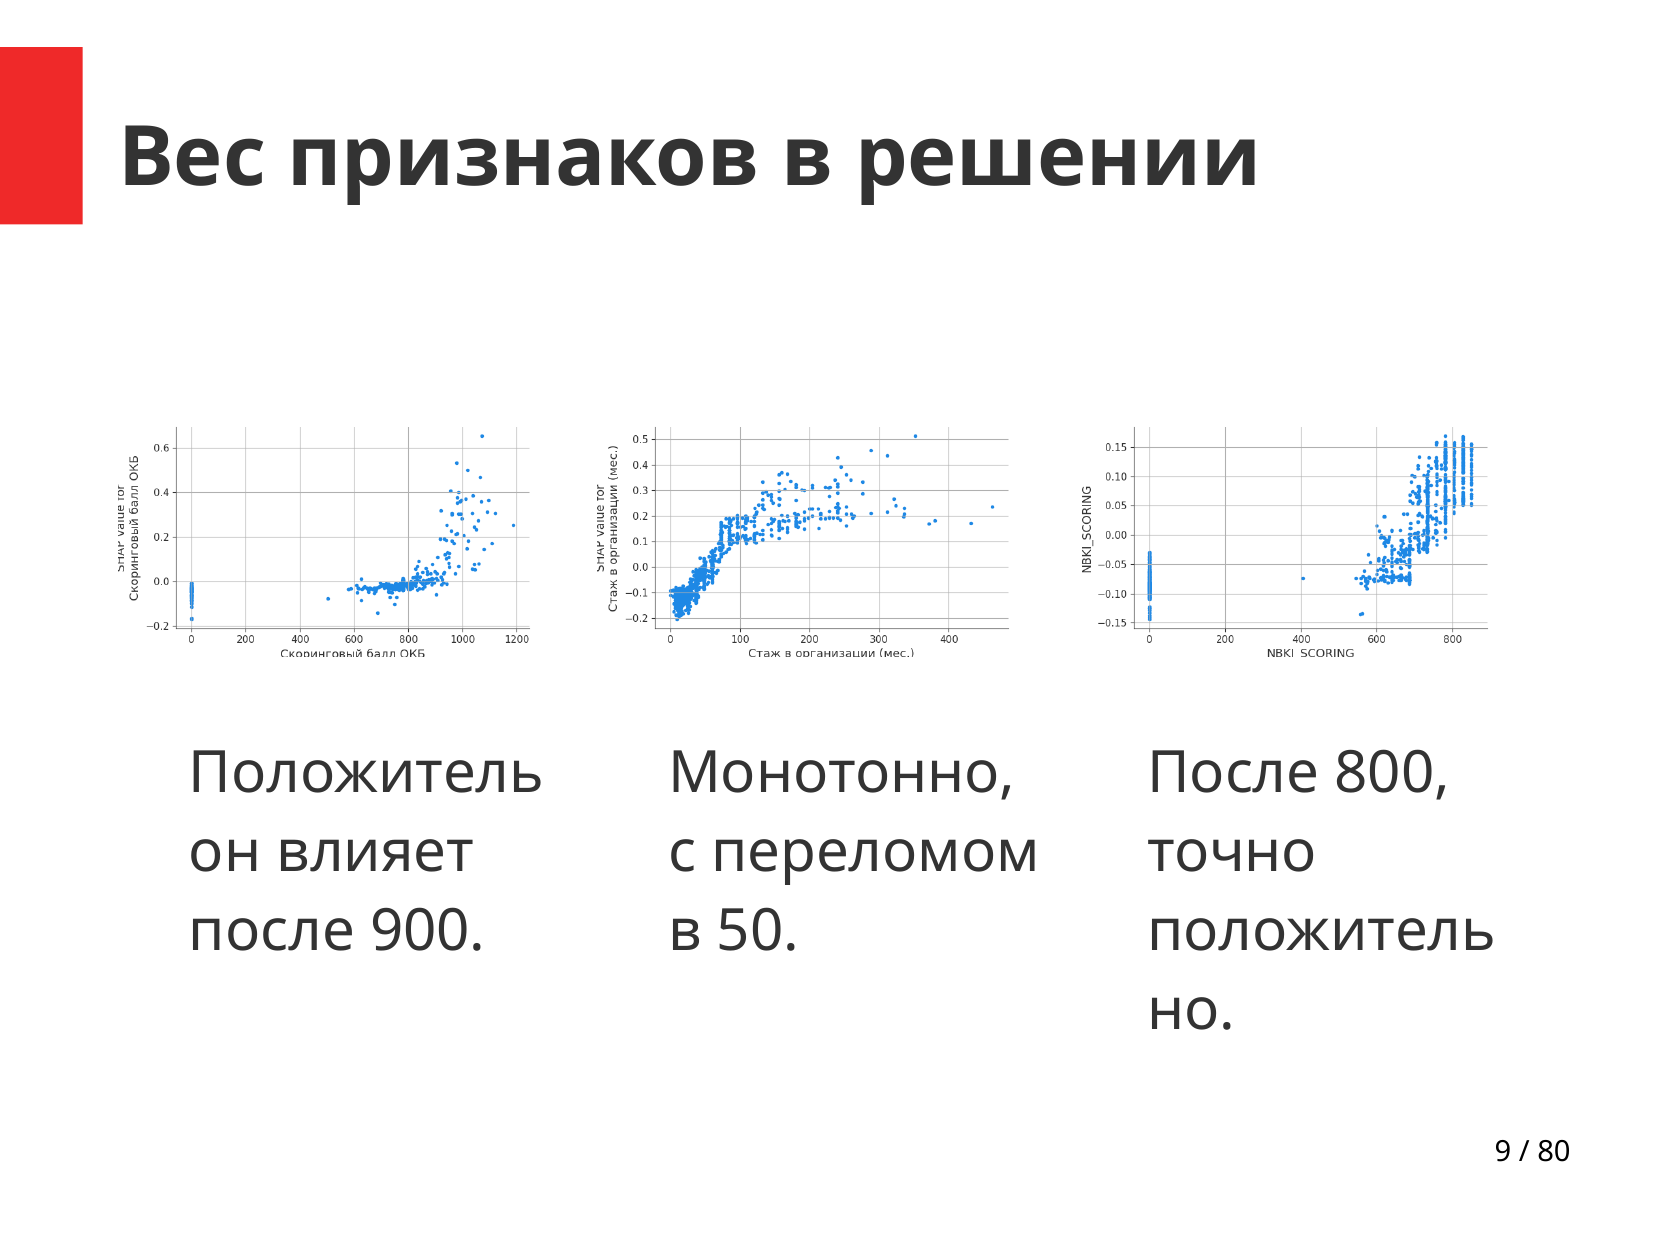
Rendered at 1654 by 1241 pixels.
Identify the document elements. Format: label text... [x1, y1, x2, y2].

picture [1076, 395, 1533, 657]
picture [118, 395, 575, 657]
list После 800, точно положительно. [1076, 730, 1533, 1074]
picture [597, 395, 1054, 657]
list Монотонно, с переломом в 50. [597, 730, 1054, 1074]
title Вес признаков в решении [118, 49, 1571, 257]
list Положительон влияет после 900. [118, 730, 575, 1074]
